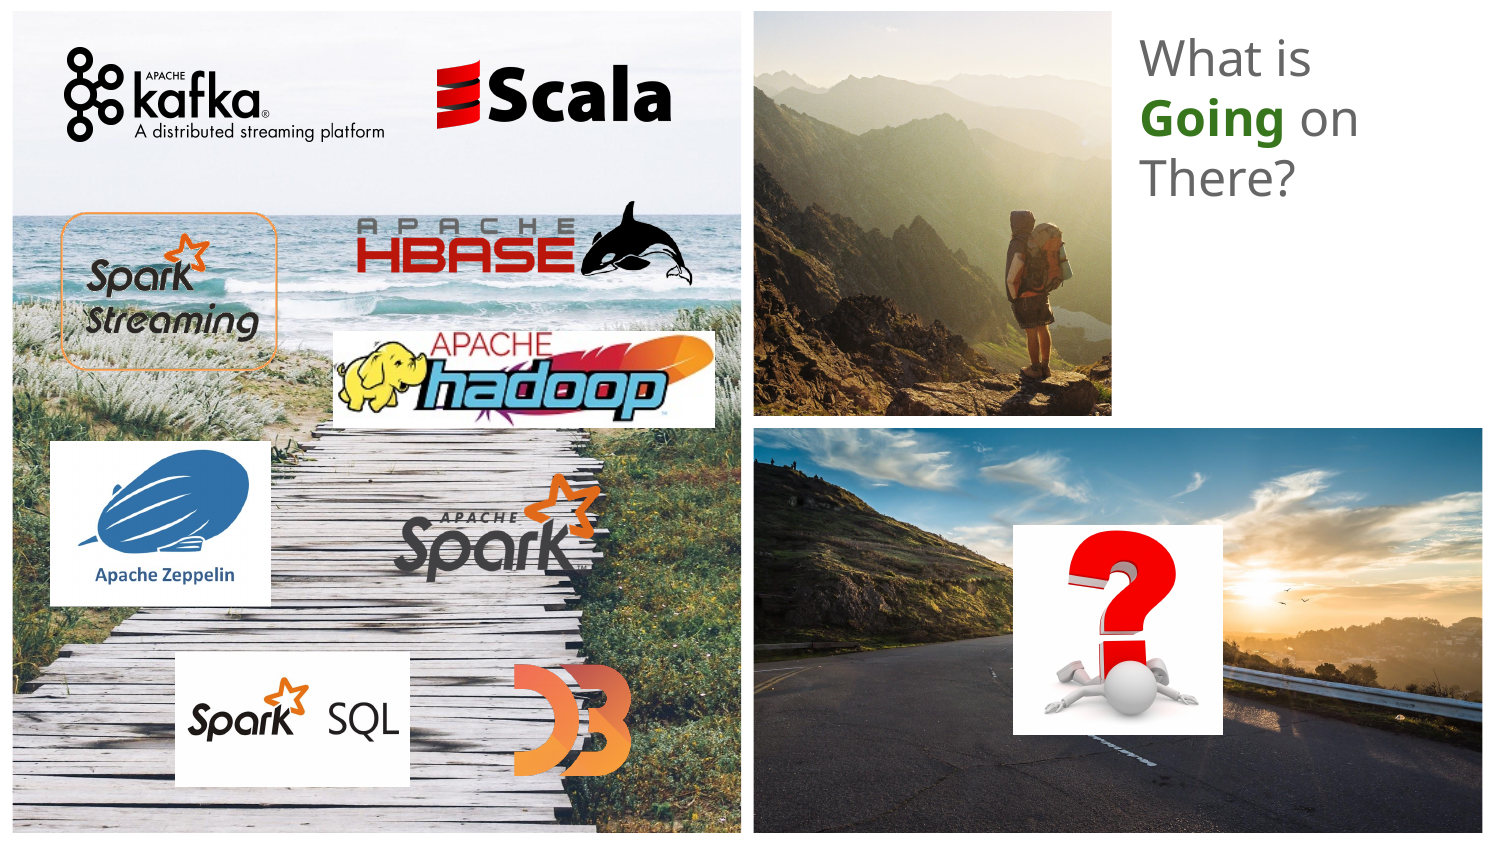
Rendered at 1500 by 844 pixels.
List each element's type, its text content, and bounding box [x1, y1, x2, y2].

list What is Going on There? [1124, 11, 1483, 416]
picture [753, 11, 1112, 416]
picture [753, 428, 1483, 833]
picture [12, 11, 742, 833]
